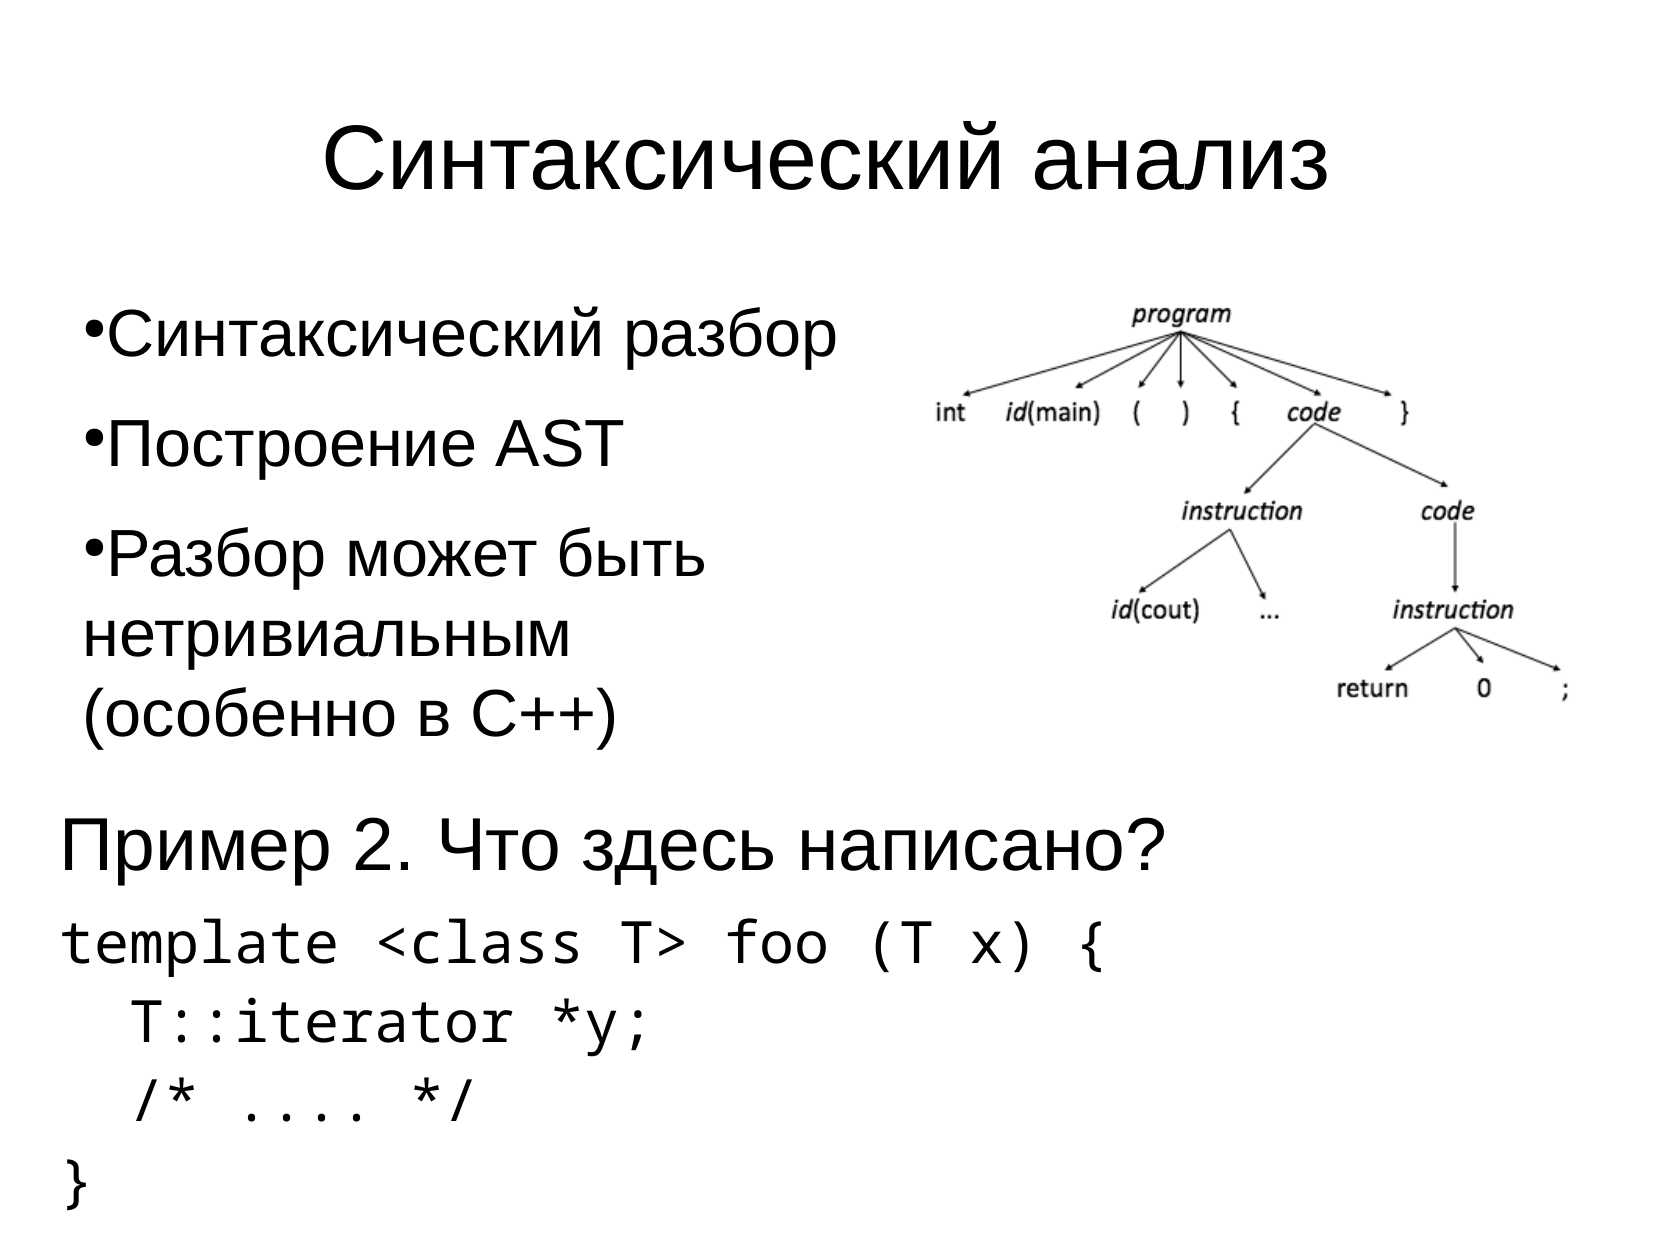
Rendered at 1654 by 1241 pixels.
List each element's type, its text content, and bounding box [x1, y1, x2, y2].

list Синтаксический разбор Построение AST Разбор может быть нетривиальным (особенно в C++) [82, 290, 1571, 893]
picture [930, 300, 1579, 713]
text_box Пример 2. Что здесь написано? [45, 795, 1186, 894]
text_box template <class T> foo (T x) { T::iterator *y; /* .... */ } [45, 893, 1621, 1220]
title Синтаксический анализ [82, 49, 1571, 257]
